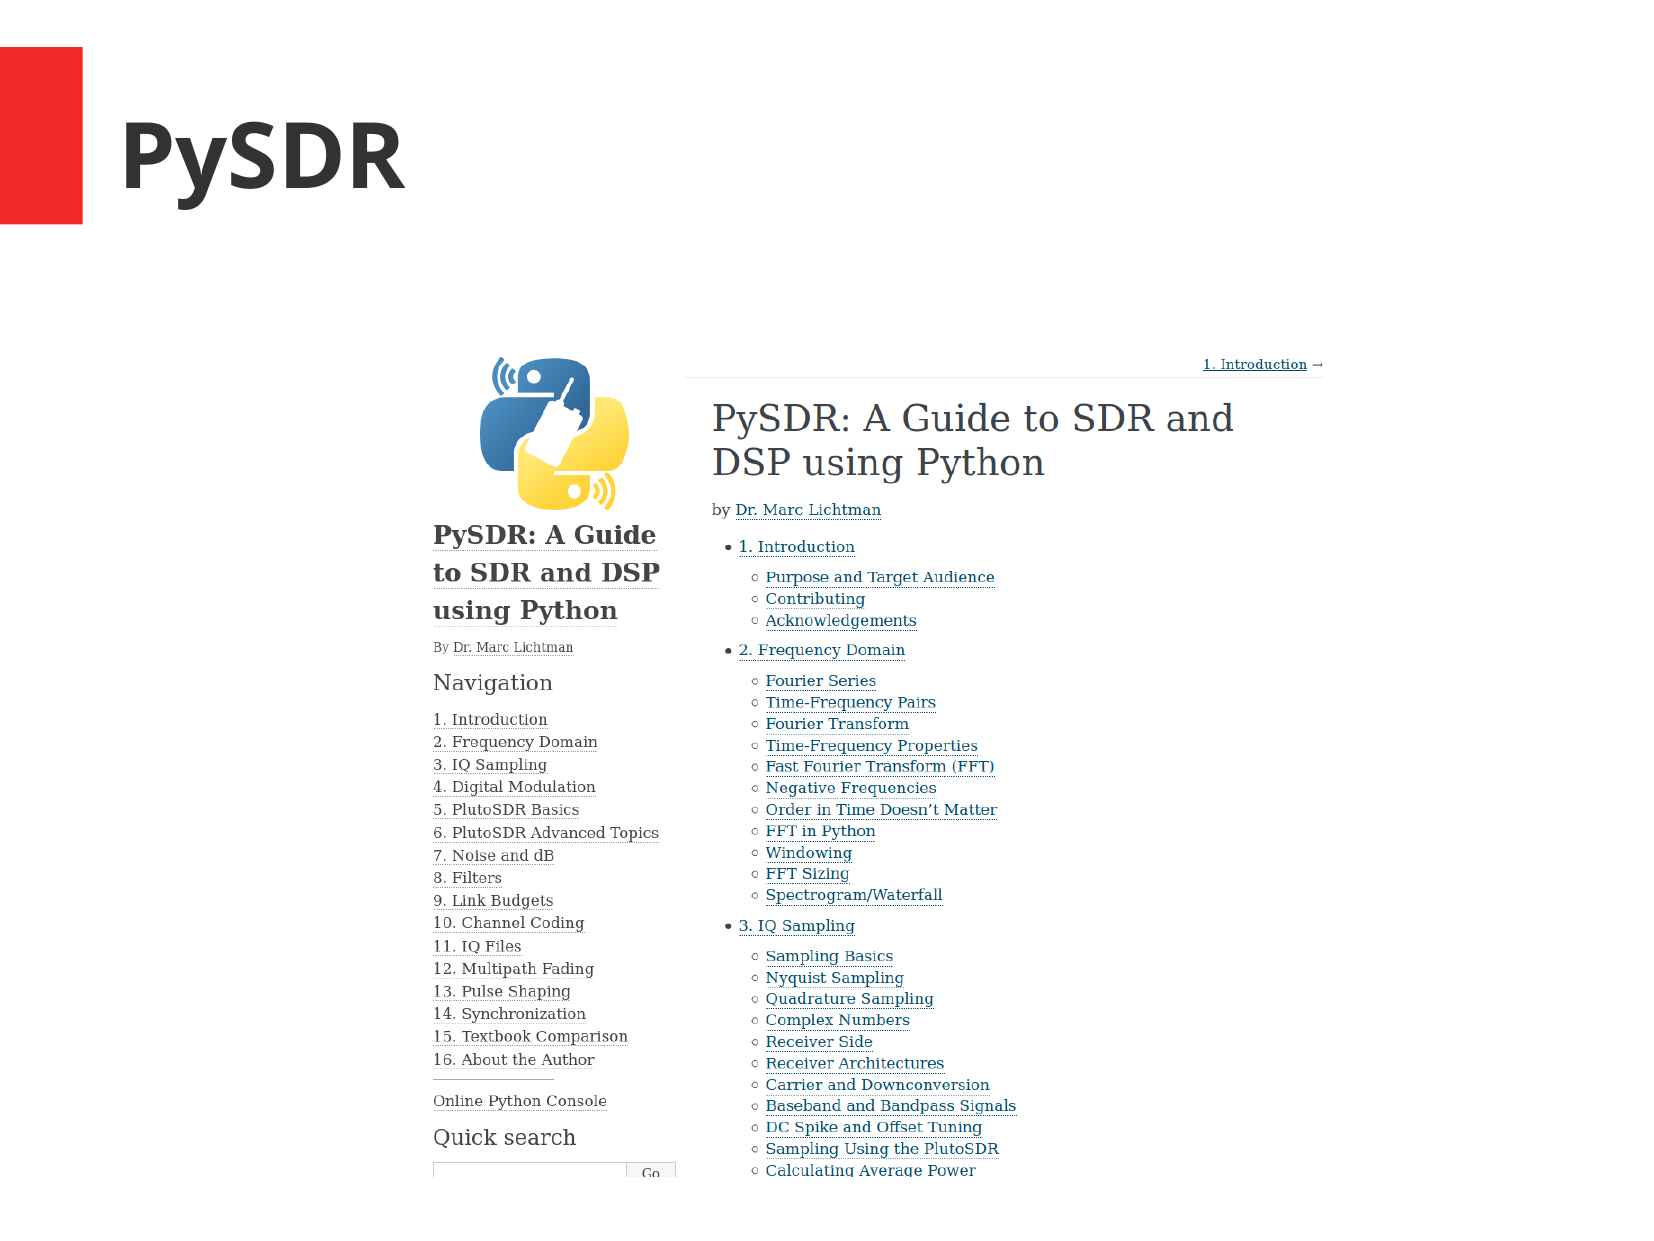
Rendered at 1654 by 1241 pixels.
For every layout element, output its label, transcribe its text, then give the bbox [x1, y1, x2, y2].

picture [60, 329, 1590, 1177]
title PySDR [118, 49, 1571, 257]
